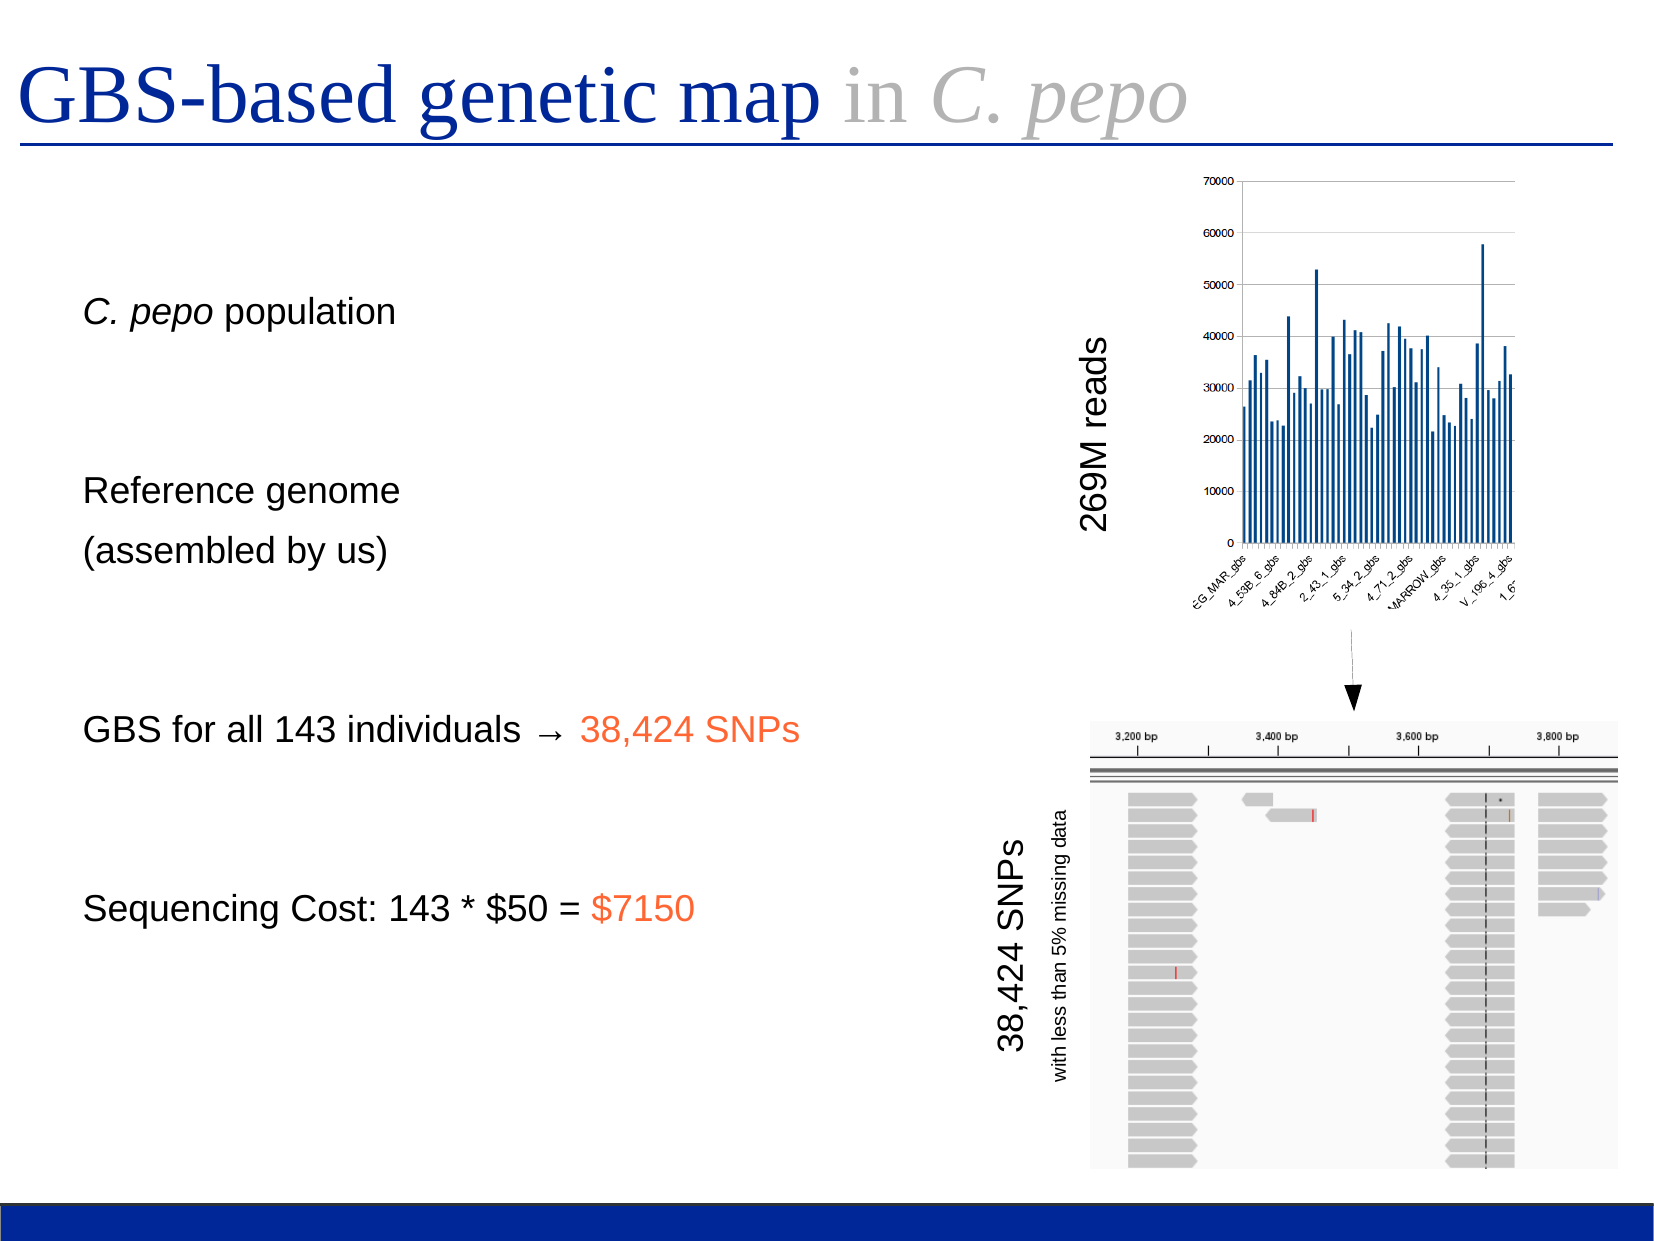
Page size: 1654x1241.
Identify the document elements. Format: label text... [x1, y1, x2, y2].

list C. pepo population Reference genome (assembled by us) GBS for all 143 individuals → 38,424 SNPs Sequencing Cost: 143 * $50 = $7150 [82, 290, 809, 1109]
picture [1090, 721, 1618, 1169]
list 269M reads [1072, 291, 1153, 534]
picture [1193, 166, 1515, 609]
list 38,424 SNPs with less than 5% missing data [990, 745, 1071, 1148]
title GBS-based genetic map in C. pepo [17, 0, 1589, 198]
